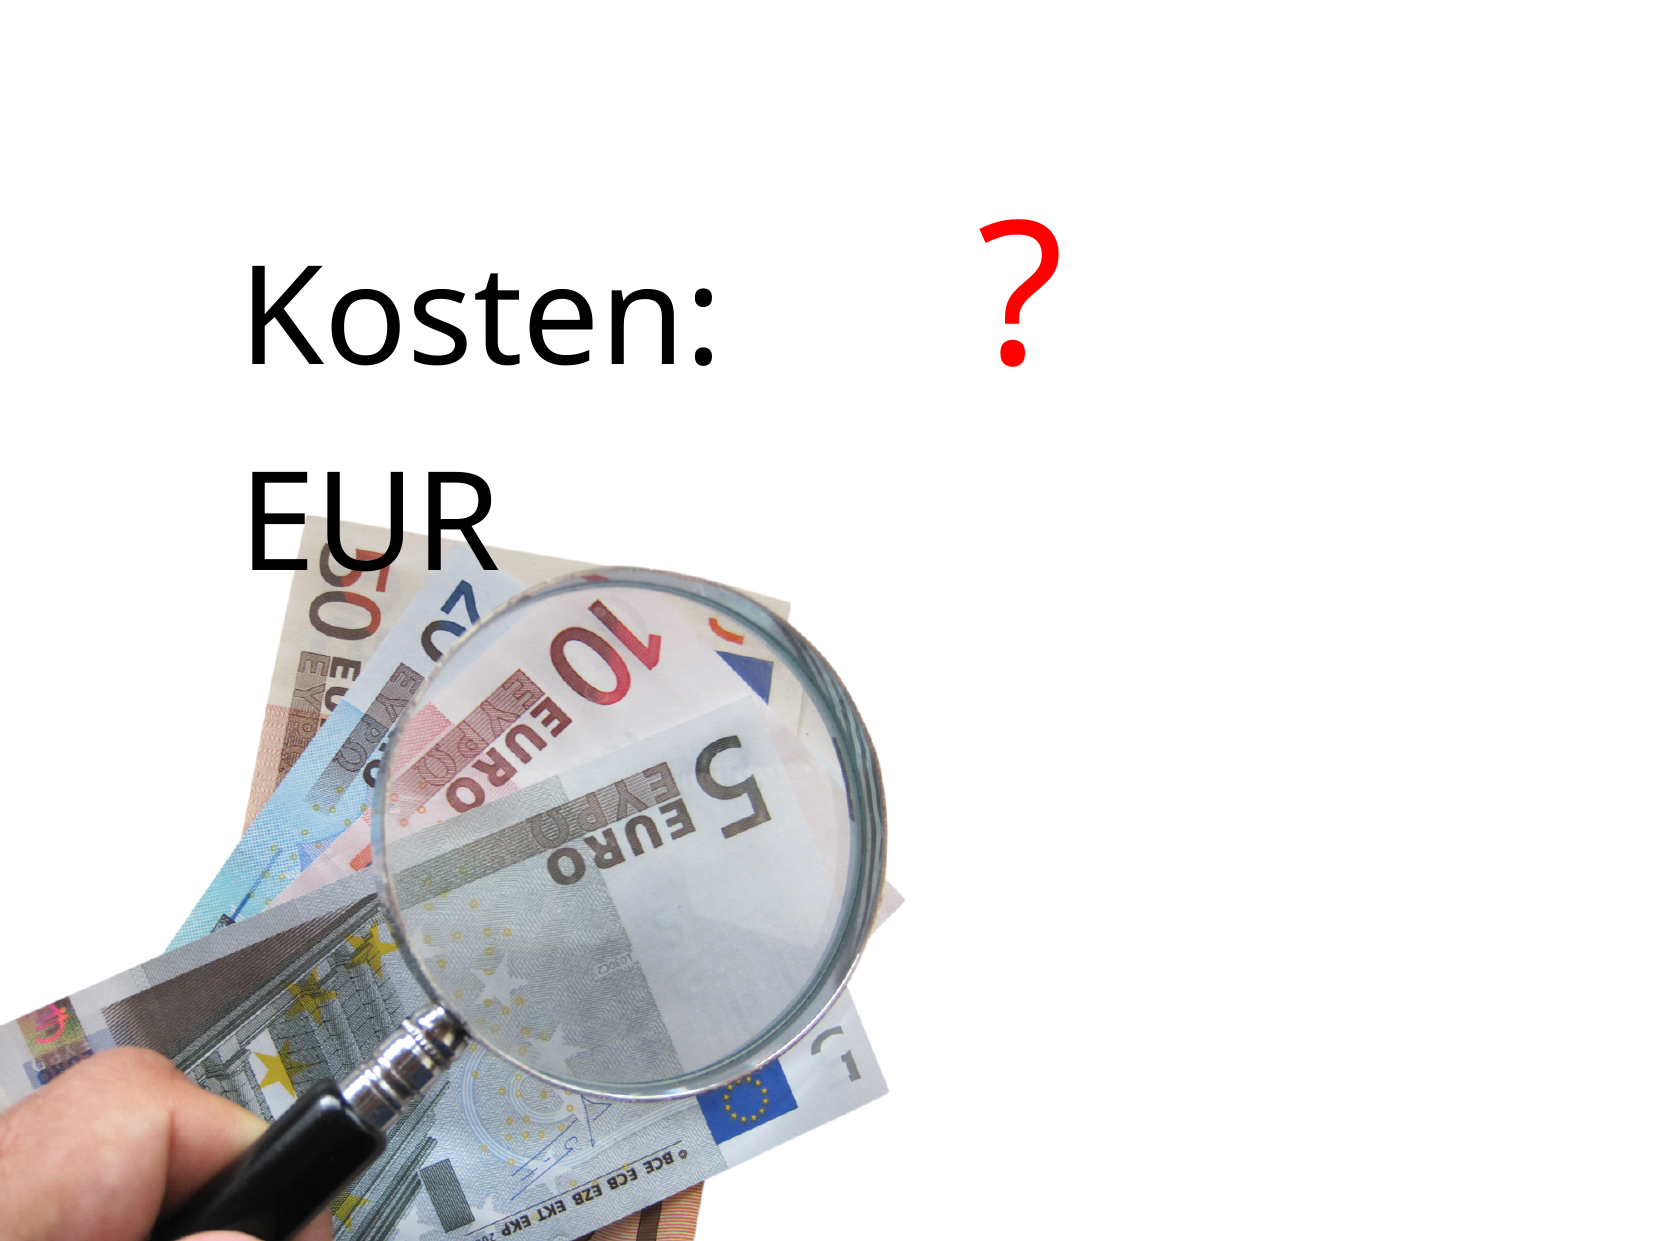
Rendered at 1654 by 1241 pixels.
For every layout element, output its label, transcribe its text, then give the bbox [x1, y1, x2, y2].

text_box Kosten: ? EUR [224, 143, 1536, 441]
picture [0, 440, 1067, 1241]
